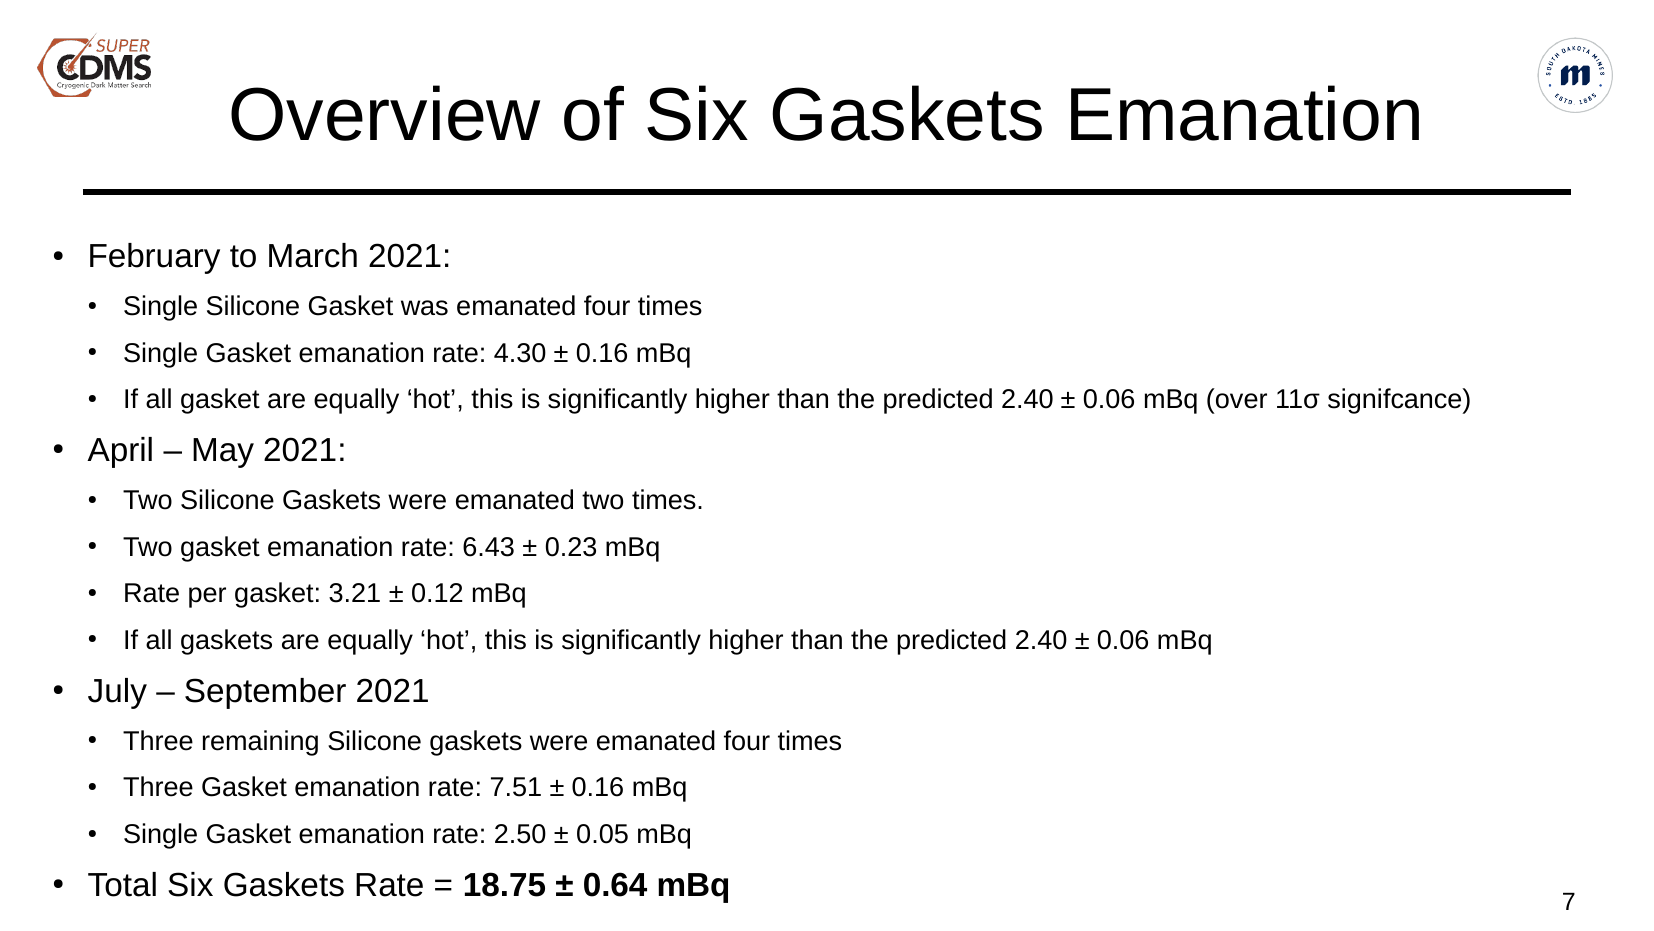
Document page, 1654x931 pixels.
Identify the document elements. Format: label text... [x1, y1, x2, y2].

title Overview of Six Gaskets Emanation [82, 37, 1571, 193]
picture [37, 32, 151, 97]
picture [1571, 37, 1613, 113]
text_box February to March 2021: Single Silicone Gasket was emanated four times Single Gasket emanation rate: 4.30 ± 0.16 mBq If all gasket are equally ‘hot’, this is significantly higher than the predicted 2.40 ± 0.06 mBq (over 11σ signifcance) April – May 2021: Two Silicone Gaskets were emanated two times. Two gasket emanation rate: 6.43 ± 0.23 mBq Rate per gasket: 3.21 ± 0.12 mBq If all gaskets are equally ‘hot’, this is significantly higher than the predicted 2.40 ± 0.06 mBq July – September 2021 Three remaining Silicone gaskets were emanated four times Three Gasket emanation rate: 7.51 ± 0.16 mBq Single Gasket emanation rate: 2.50 ± 0.05 mBq Total Six Gaskets Rate = 18.75 ± 0.64 mBq . [37, 225, 1613, 902]
